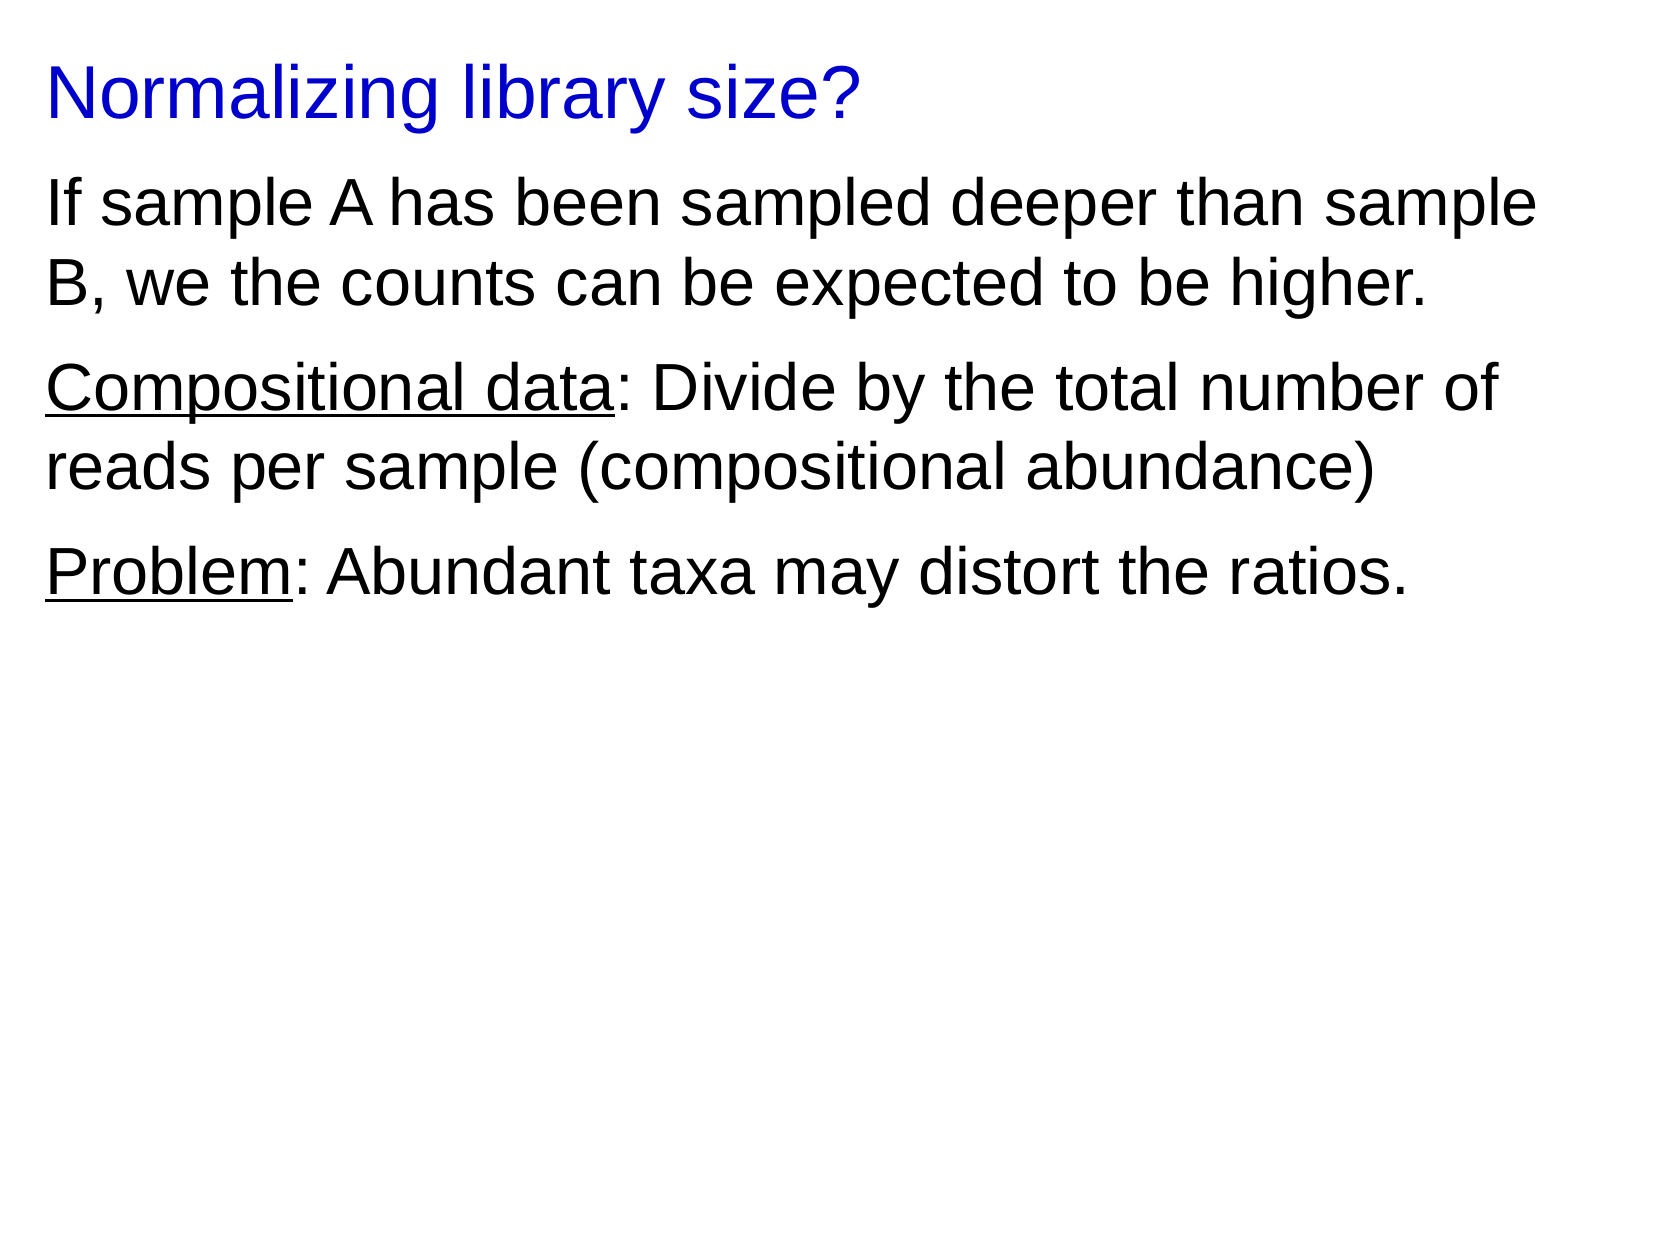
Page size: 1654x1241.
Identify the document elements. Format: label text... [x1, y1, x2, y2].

text_box Normalizing library size? If sample A has been sampled deeper than sample B, we the counts can be expected to be higher. Compositional data: Divide by the total number of reads per sample (compositional abundance) Problem: Abundant taxa may distort the ratios. [31, 37, 1631, 912]
